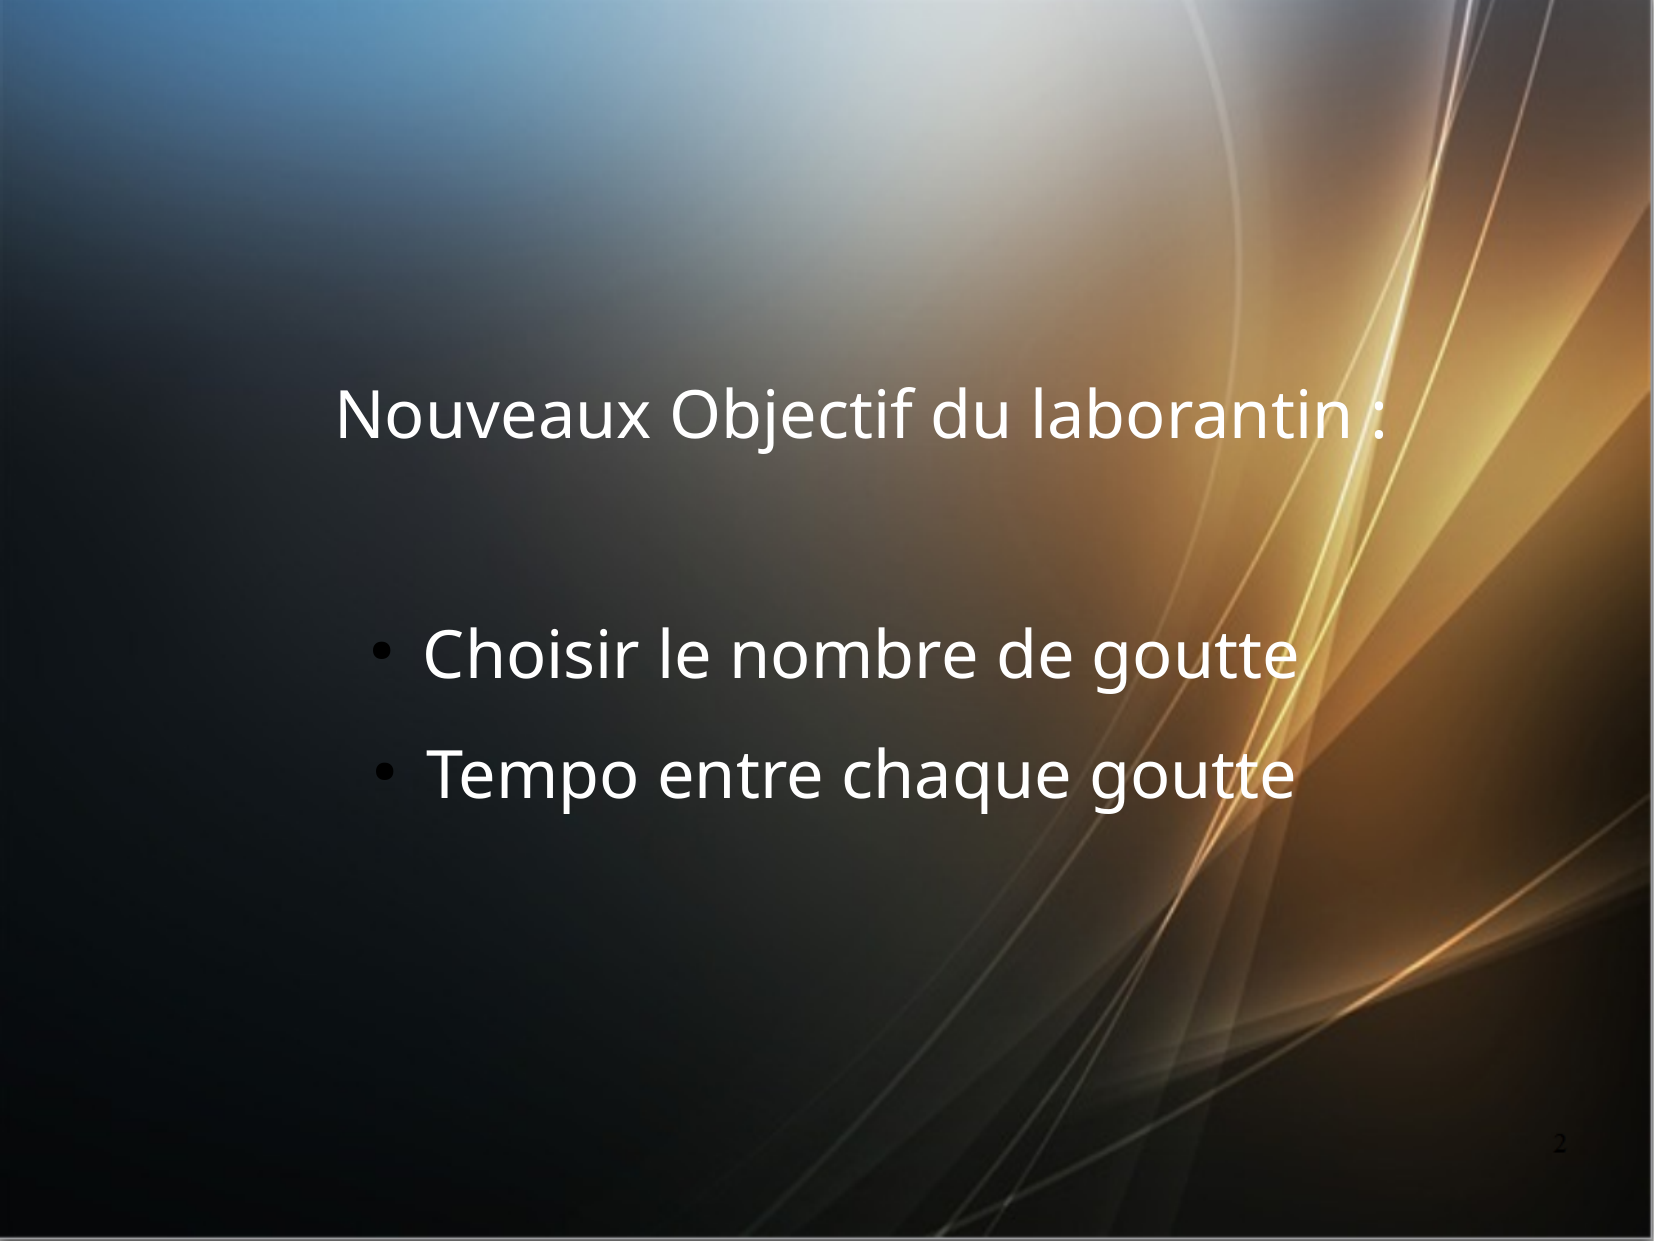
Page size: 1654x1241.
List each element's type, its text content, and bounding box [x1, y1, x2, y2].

picture [0, 0, 1654, 1241]
list Nouveaux Objectif du laborantin : Choisir le nombre de goutte Tempo entre chaque goutte [82, 366, 1571, 1186]
